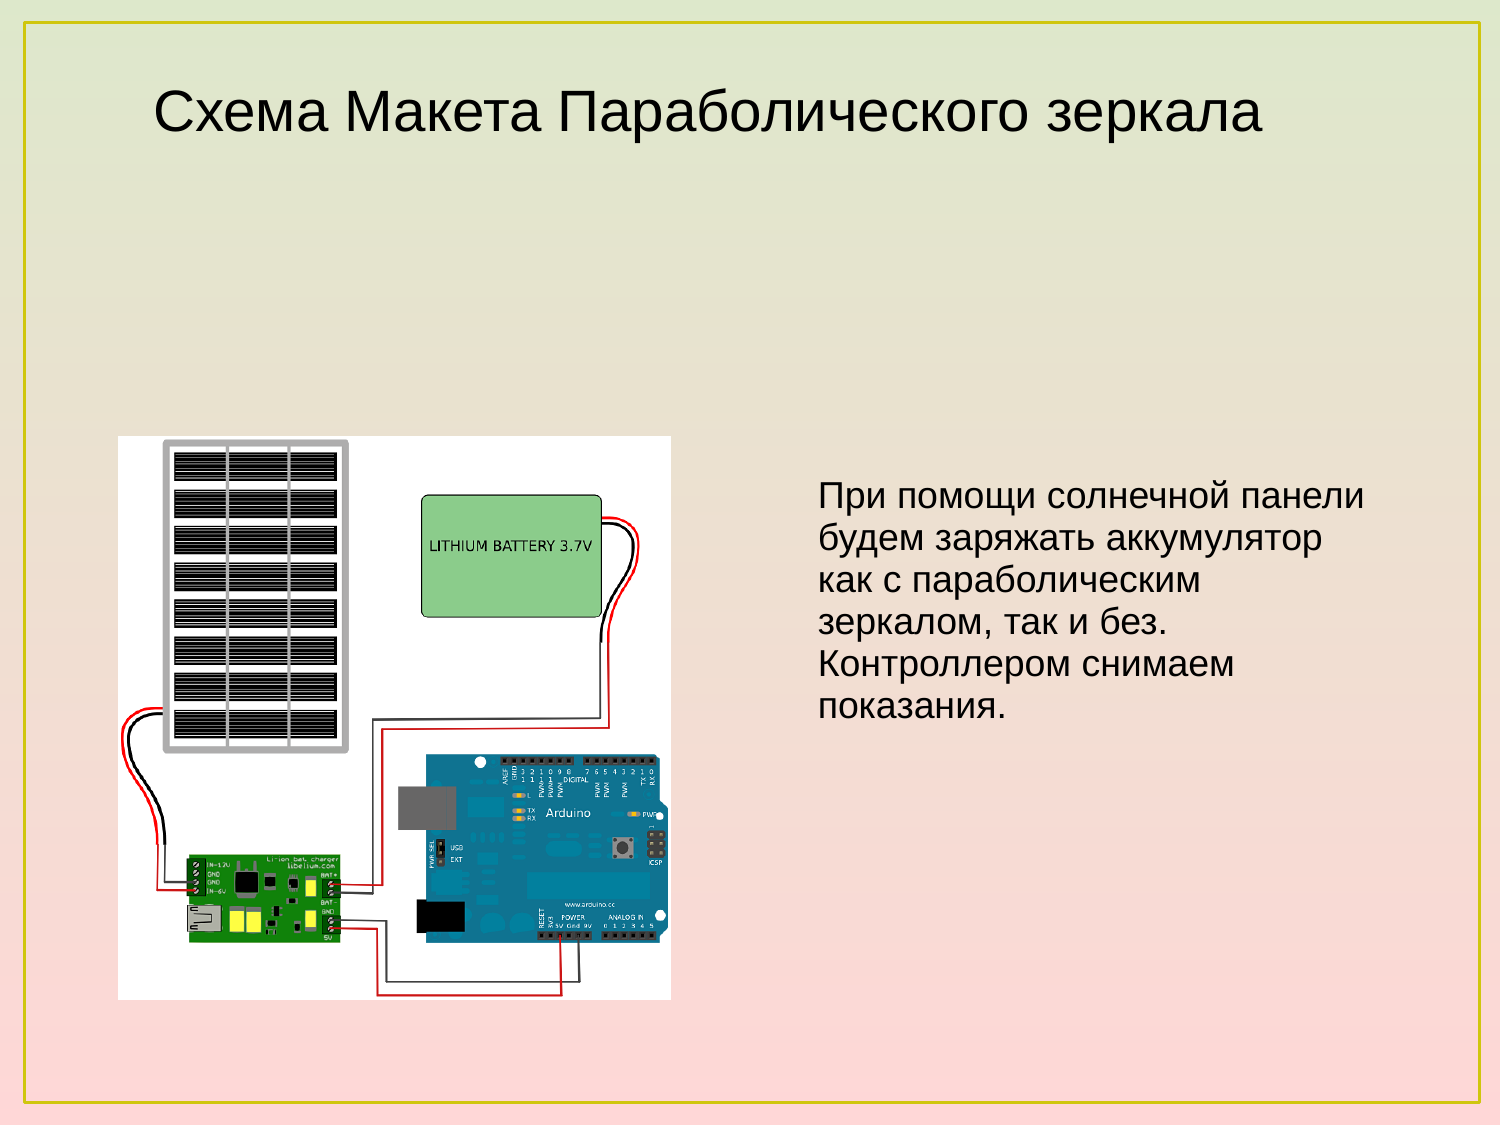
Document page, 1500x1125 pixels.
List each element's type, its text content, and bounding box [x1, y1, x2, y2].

text_box При помощи солнечной панели будем заряжать аккумулятор как с параболическим зеркалом, так и без. Контроллером снимаем показания. [803, 466, 1394, 780]
text_box Схема Макета Параболического зеркала [129, 70, 1288, 151]
picture [118, 436, 671, 1000]
